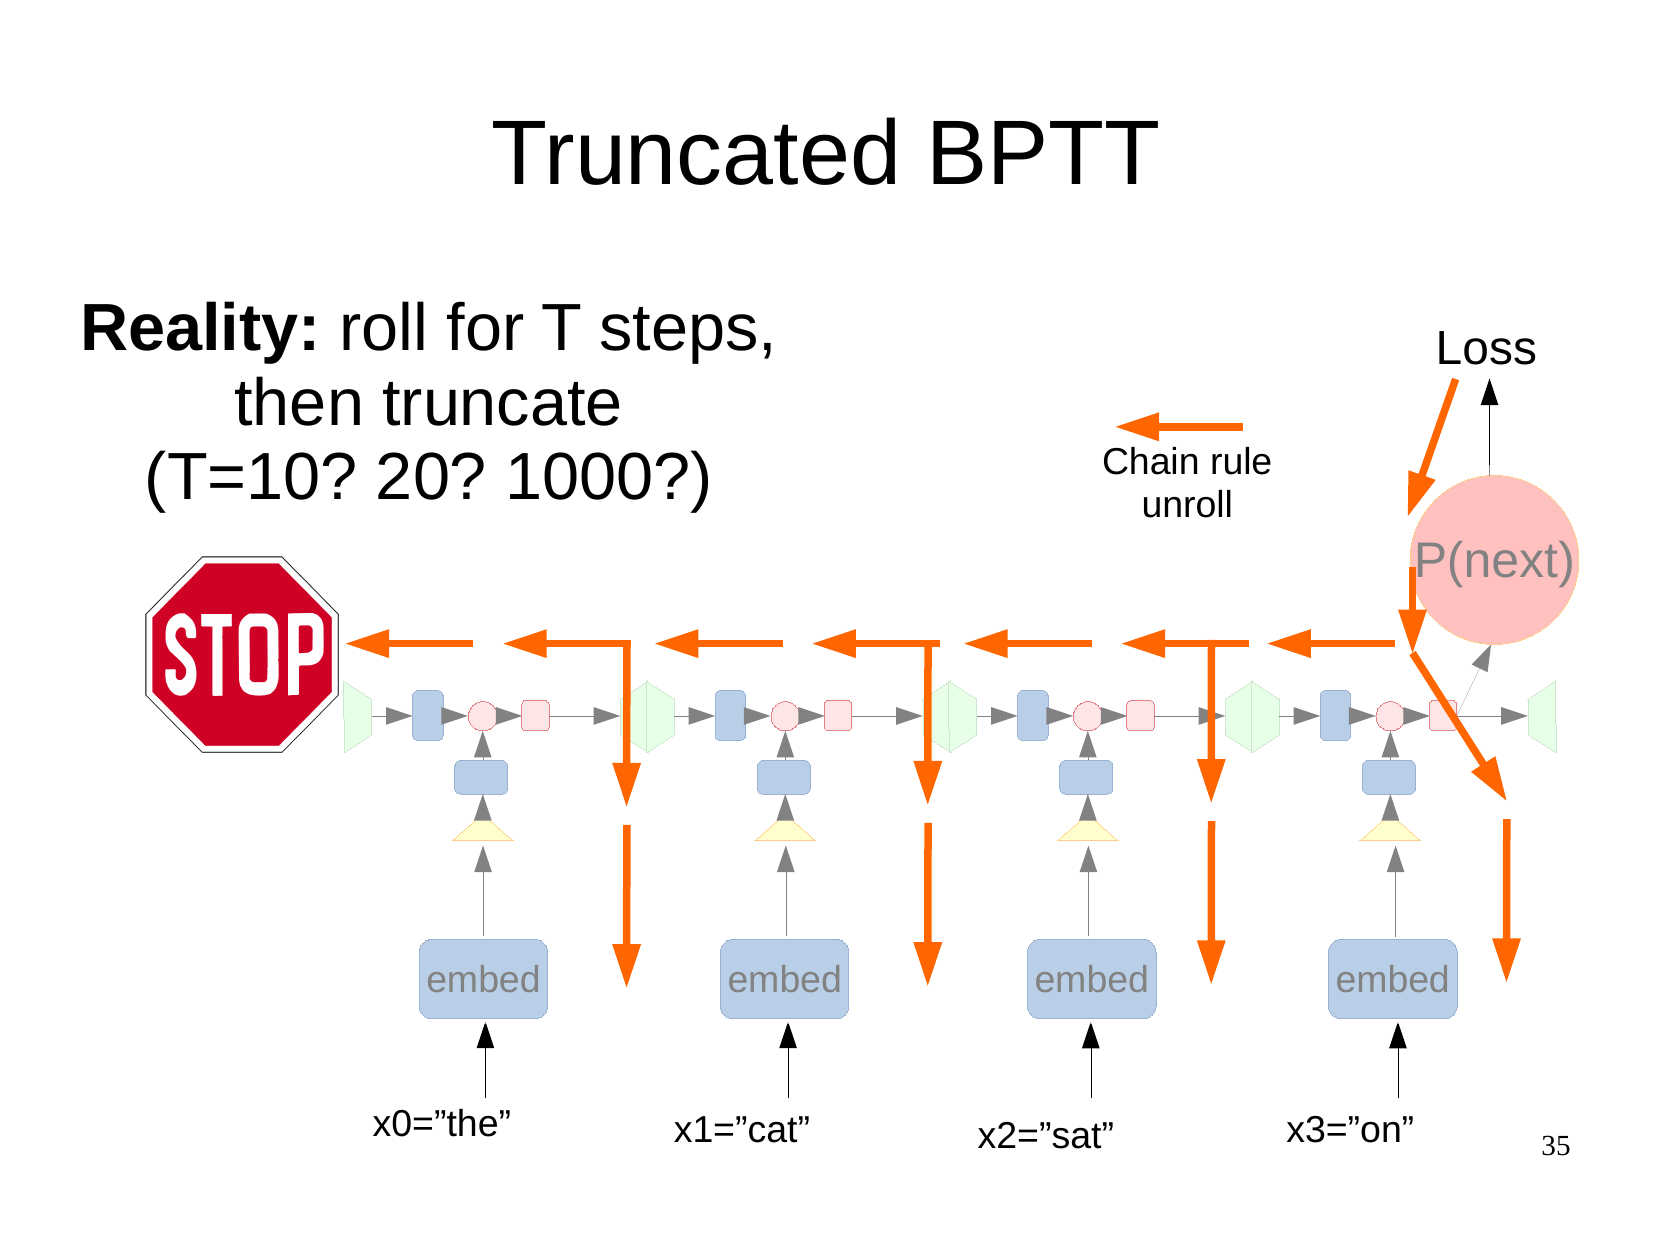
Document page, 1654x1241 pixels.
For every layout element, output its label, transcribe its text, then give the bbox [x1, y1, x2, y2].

text_box Reality: roll for T steps, then truncate (T=10? 20? 1000?) [70, 289, 788, 515]
text_box Chain rule unroll [1087, 433, 1288, 533]
text_box x3=”on” [1271, 1101, 1485, 1159]
picture [145, 465, 1614, 1024]
text_box ... [50, 617, 181, 794]
text_box Loss [1420, 313, 1552, 404]
title Truncated BPTT [82, 49, 1571, 257]
text_box x0=”the” [357, 1095, 568, 1152]
text_box x2=”sat” [963, 1107, 1190, 1165]
text_box x1=”cat” [659, 1101, 869, 1159]
